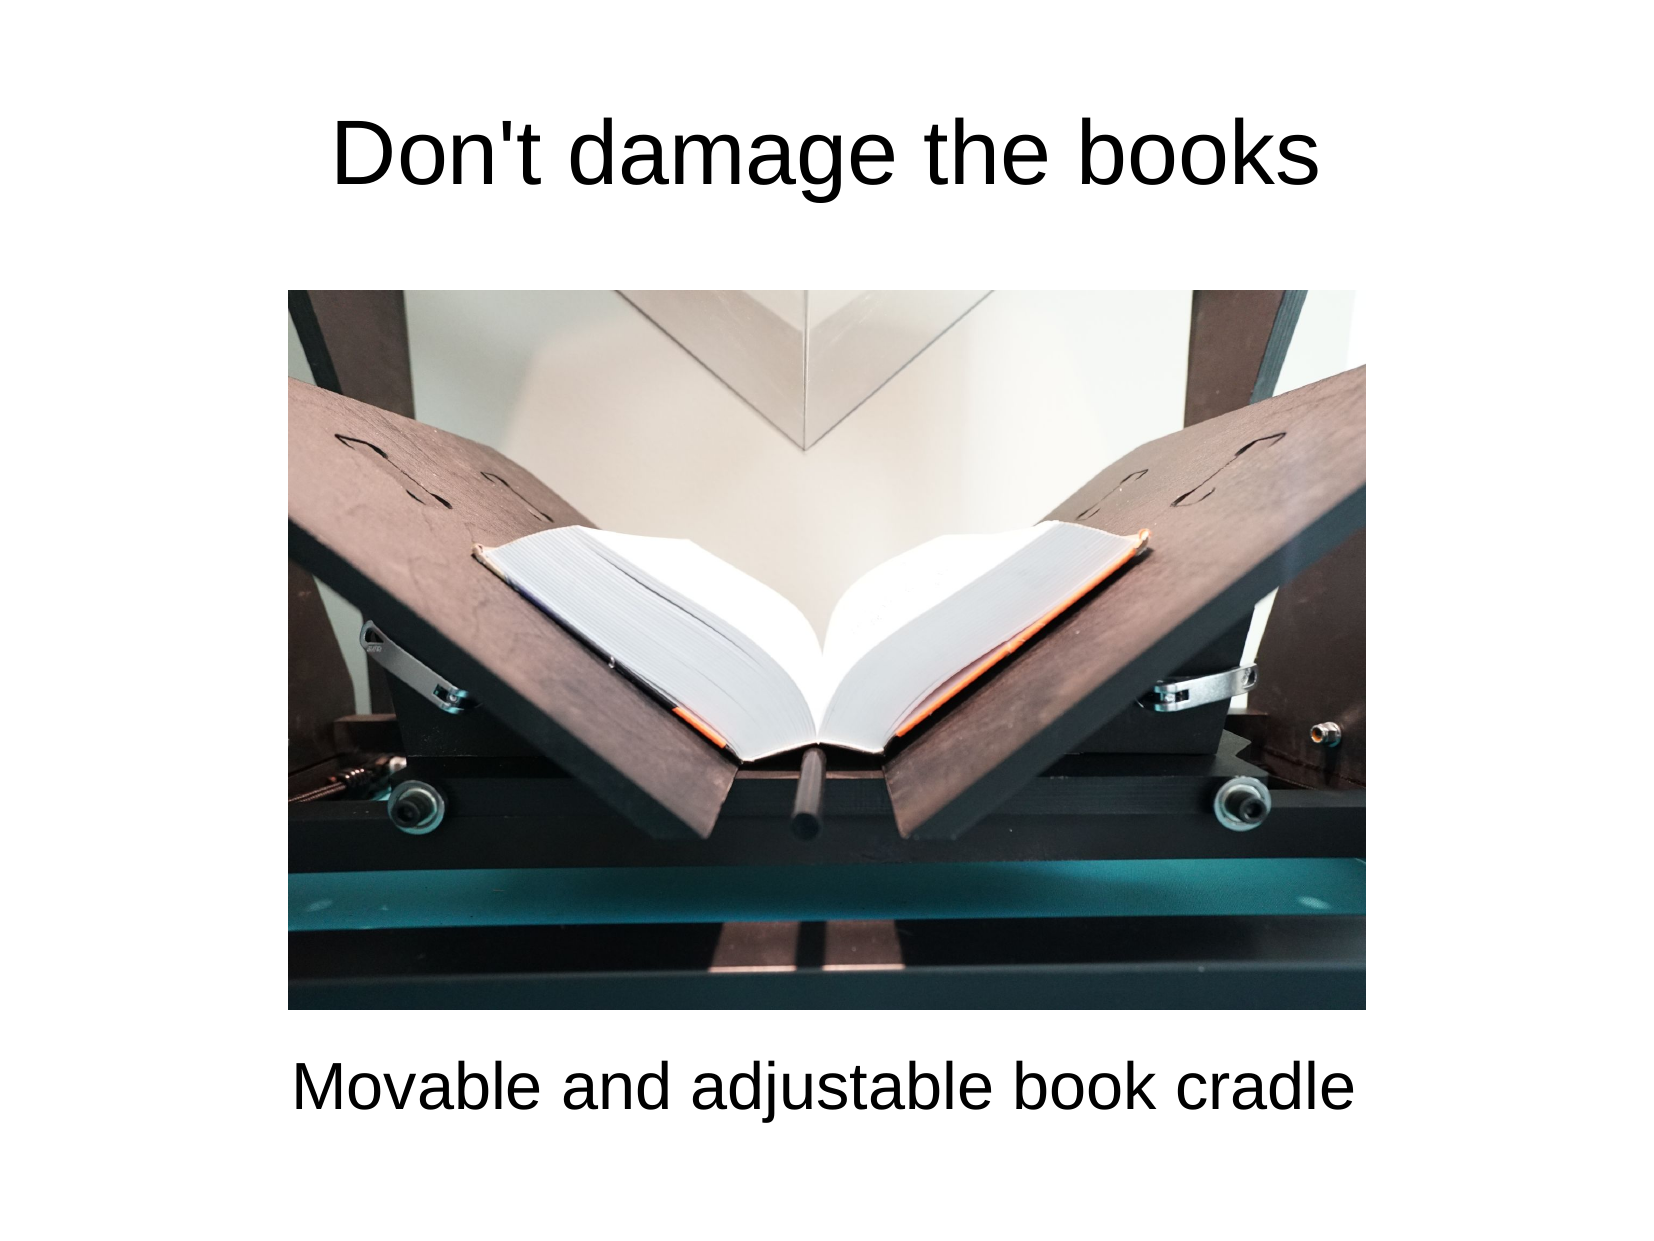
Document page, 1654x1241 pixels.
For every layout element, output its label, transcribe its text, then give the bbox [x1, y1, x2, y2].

text_box Movable and adjustable book cradle [276, 1041, 1378, 1132]
title Don't damage the books [82, 49, 1571, 257]
picture [288, 290, 1366, 1010]
